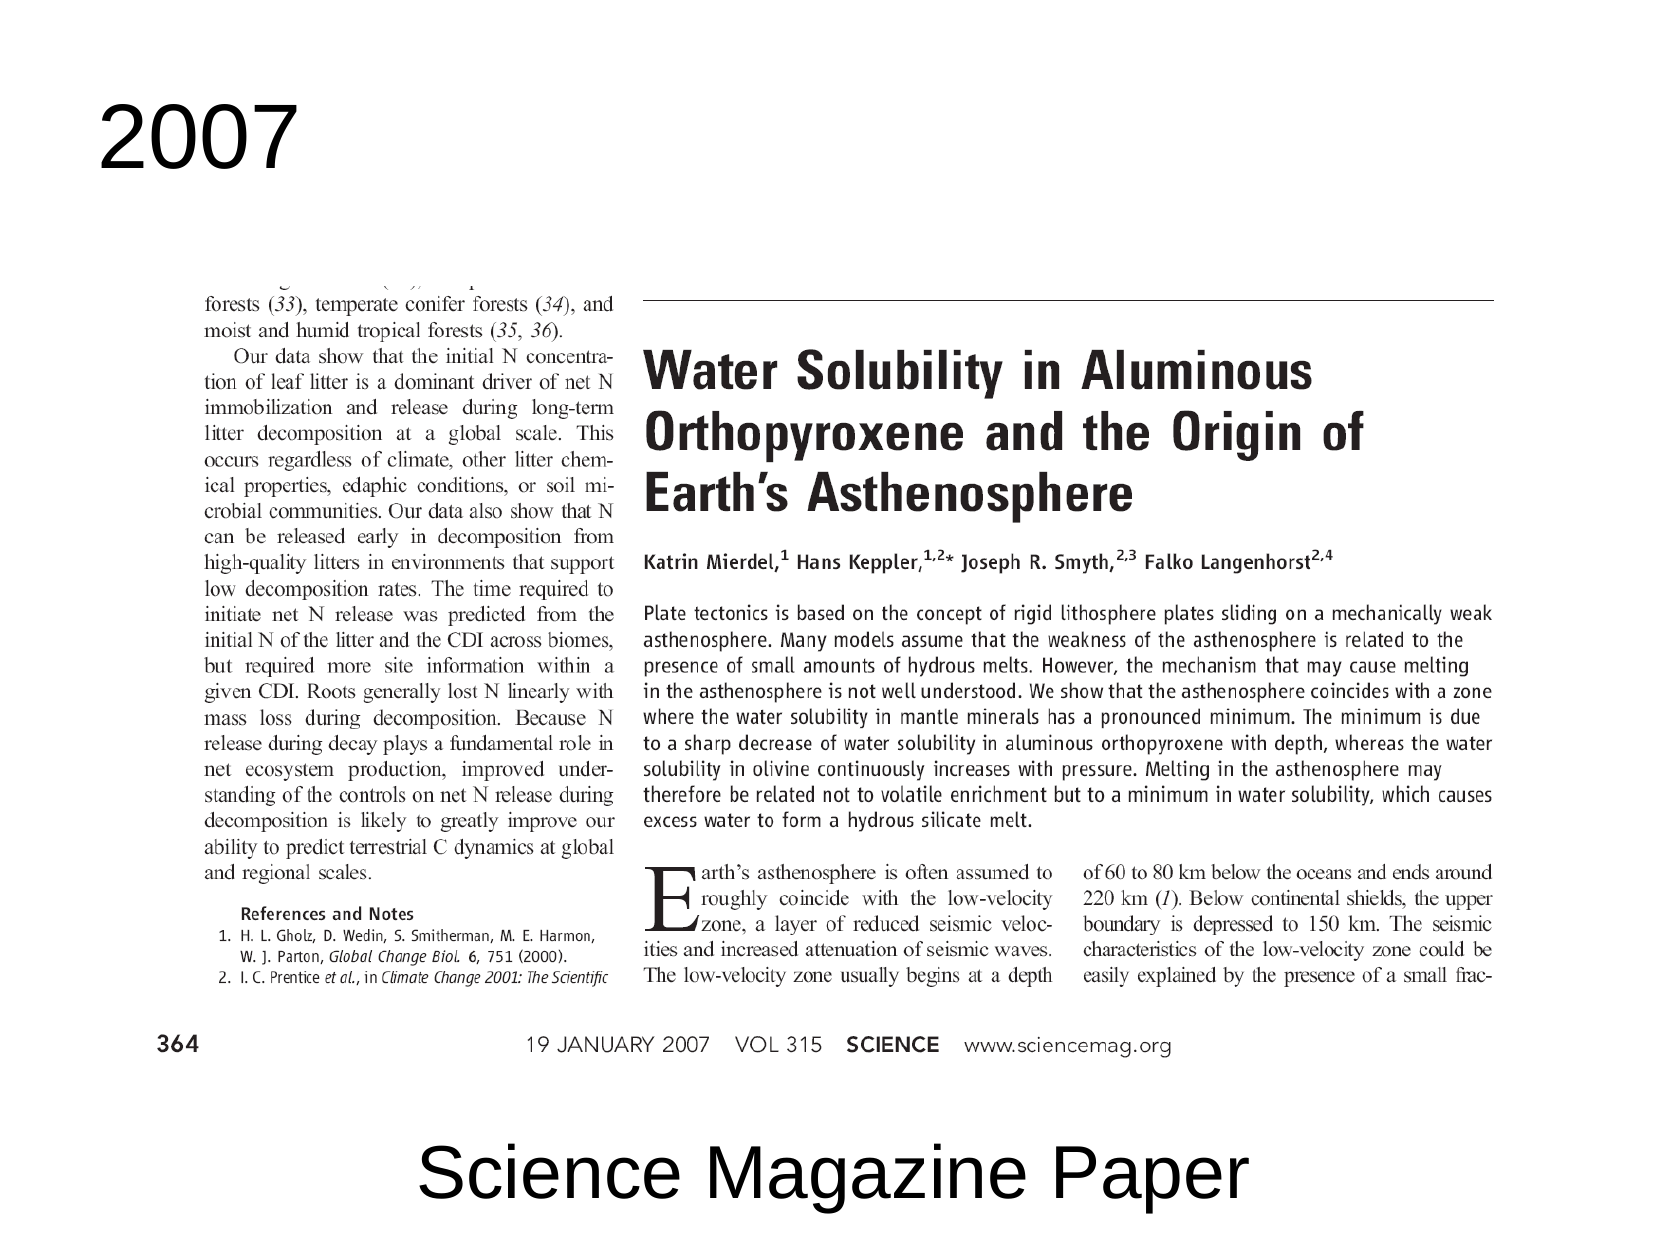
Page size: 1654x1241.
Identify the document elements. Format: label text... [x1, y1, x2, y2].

text_box Science Magazine Paper [151, 1102, 1516, 1227]
title 2007 [82, 27, 1489, 226]
picture [133, 286, 1544, 1075]
